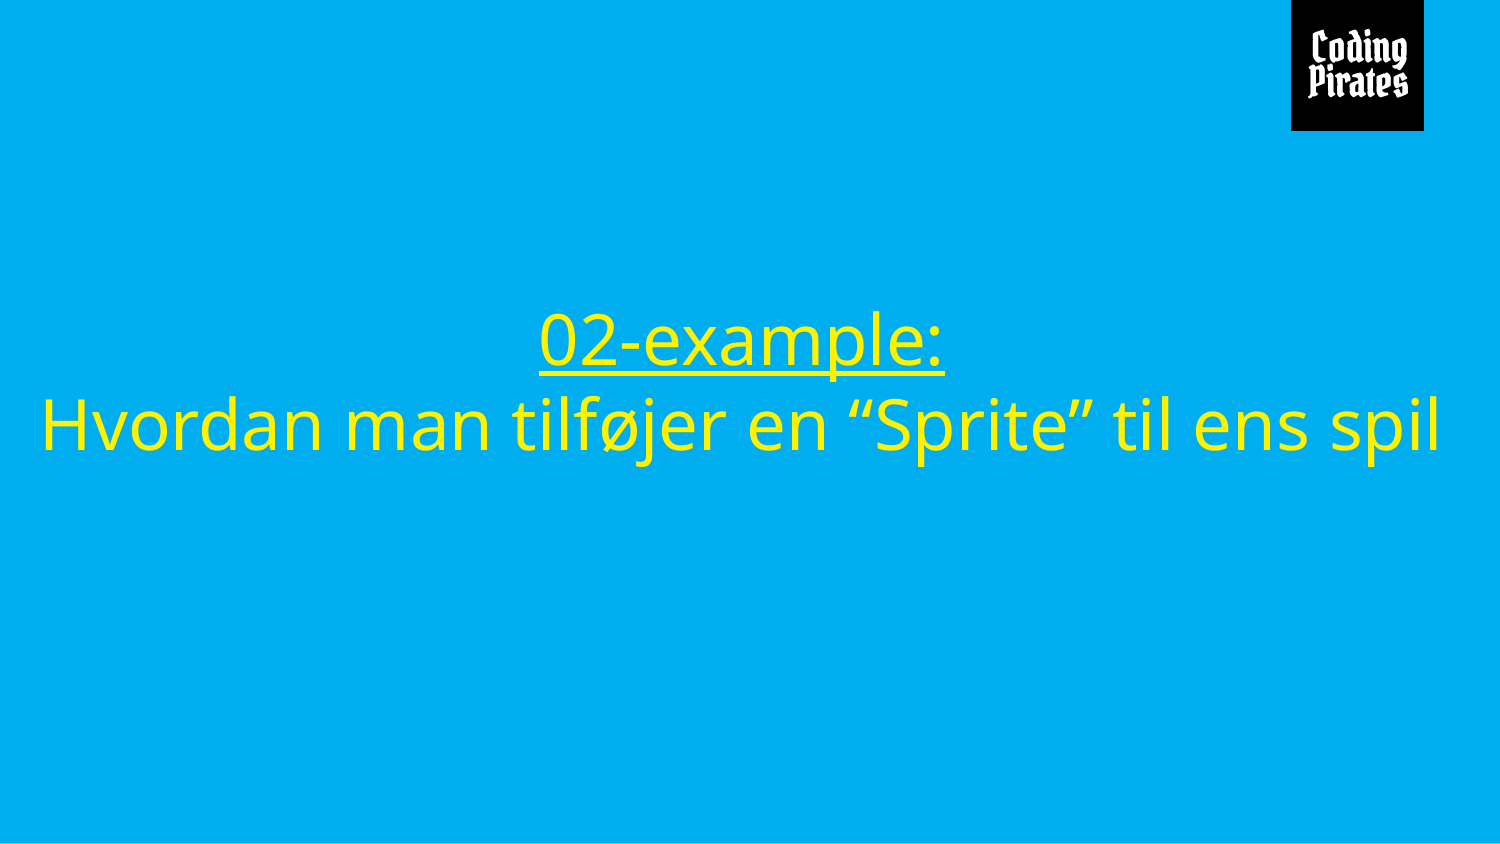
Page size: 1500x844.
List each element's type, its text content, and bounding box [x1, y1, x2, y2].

picture [1292, 0, 1423, 130]
title 02-example: Hvordan man tilføjer en “Sprite” til ens spil [12, 352, 1472, 491]
